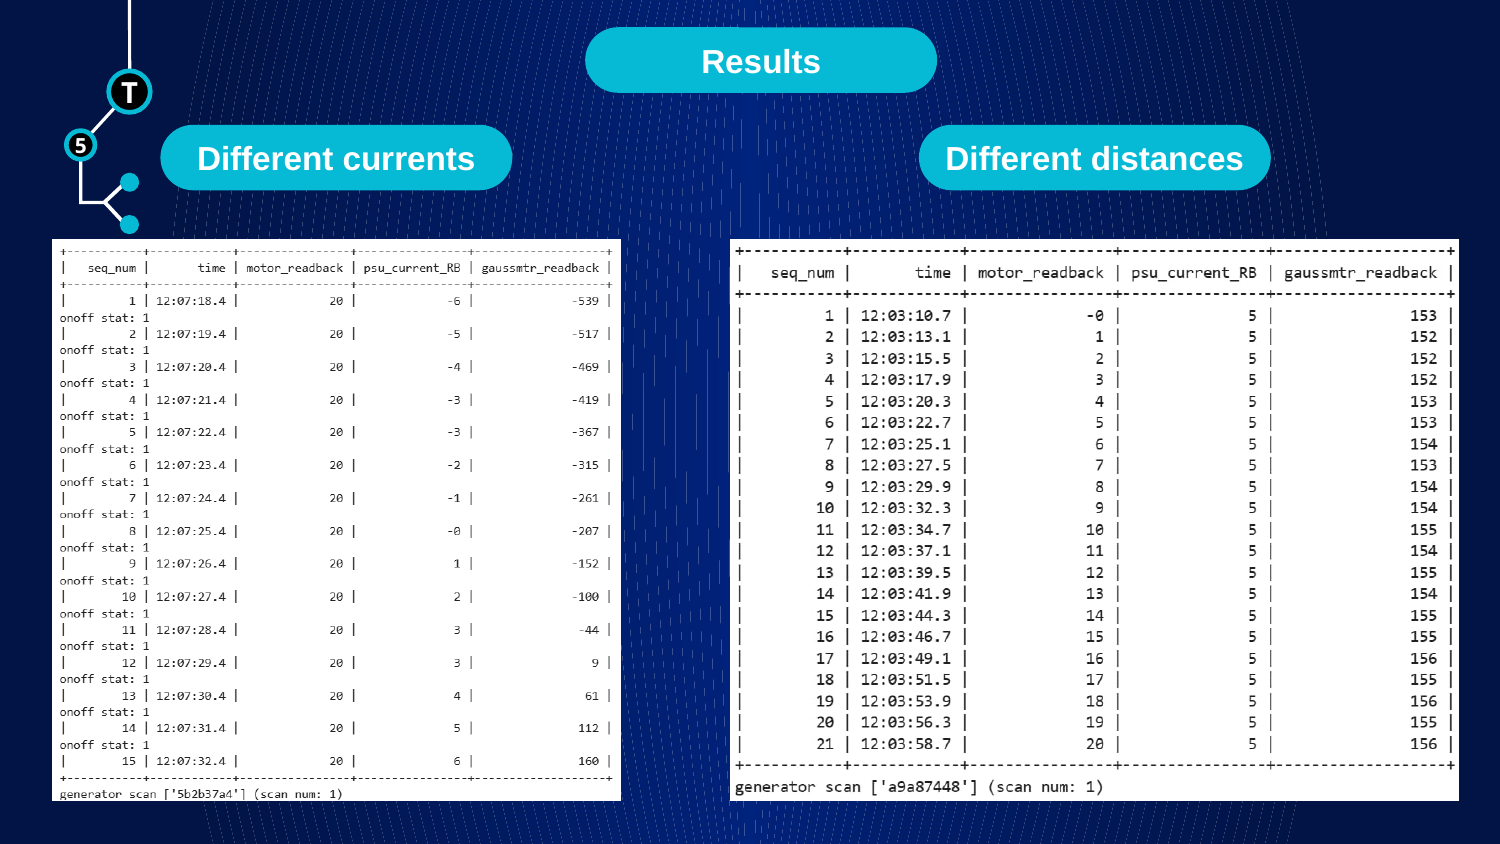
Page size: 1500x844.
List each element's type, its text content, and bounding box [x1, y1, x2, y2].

picture [730, 239, 1459, 801]
text_box Different distances [918, 124, 1271, 191]
text_box Results [585, 27, 938, 93]
text_box [122, 175, 137, 190]
text_box 5 [66, 130, 95, 160]
picture [52, 239, 621, 801]
text_box T [108, 70, 151, 113]
text_box Different currents [160, 124, 513, 191]
text_box [122, 217, 137, 232]
